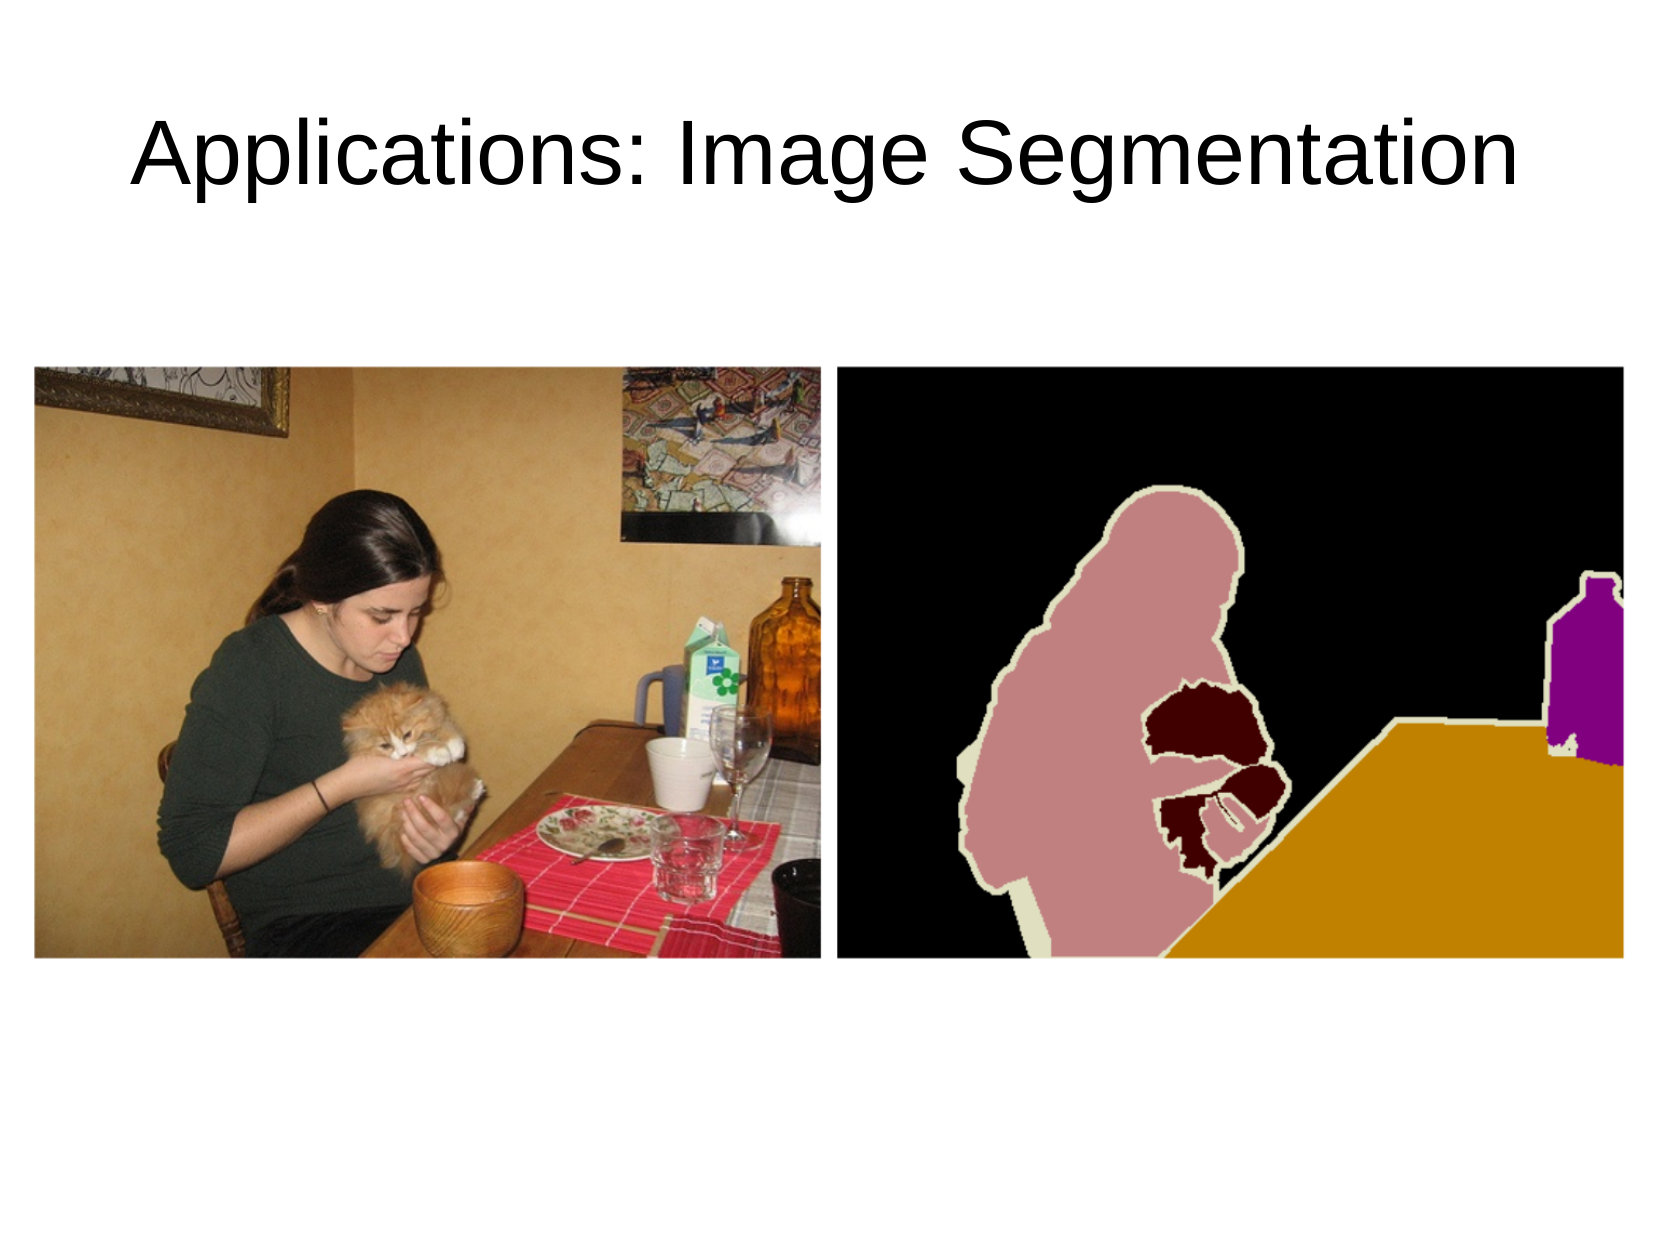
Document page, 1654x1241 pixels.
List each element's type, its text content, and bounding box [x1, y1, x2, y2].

picture [30, 359, 1636, 978]
title Applications: Image Segmentation [82, 49, 1571, 257]
